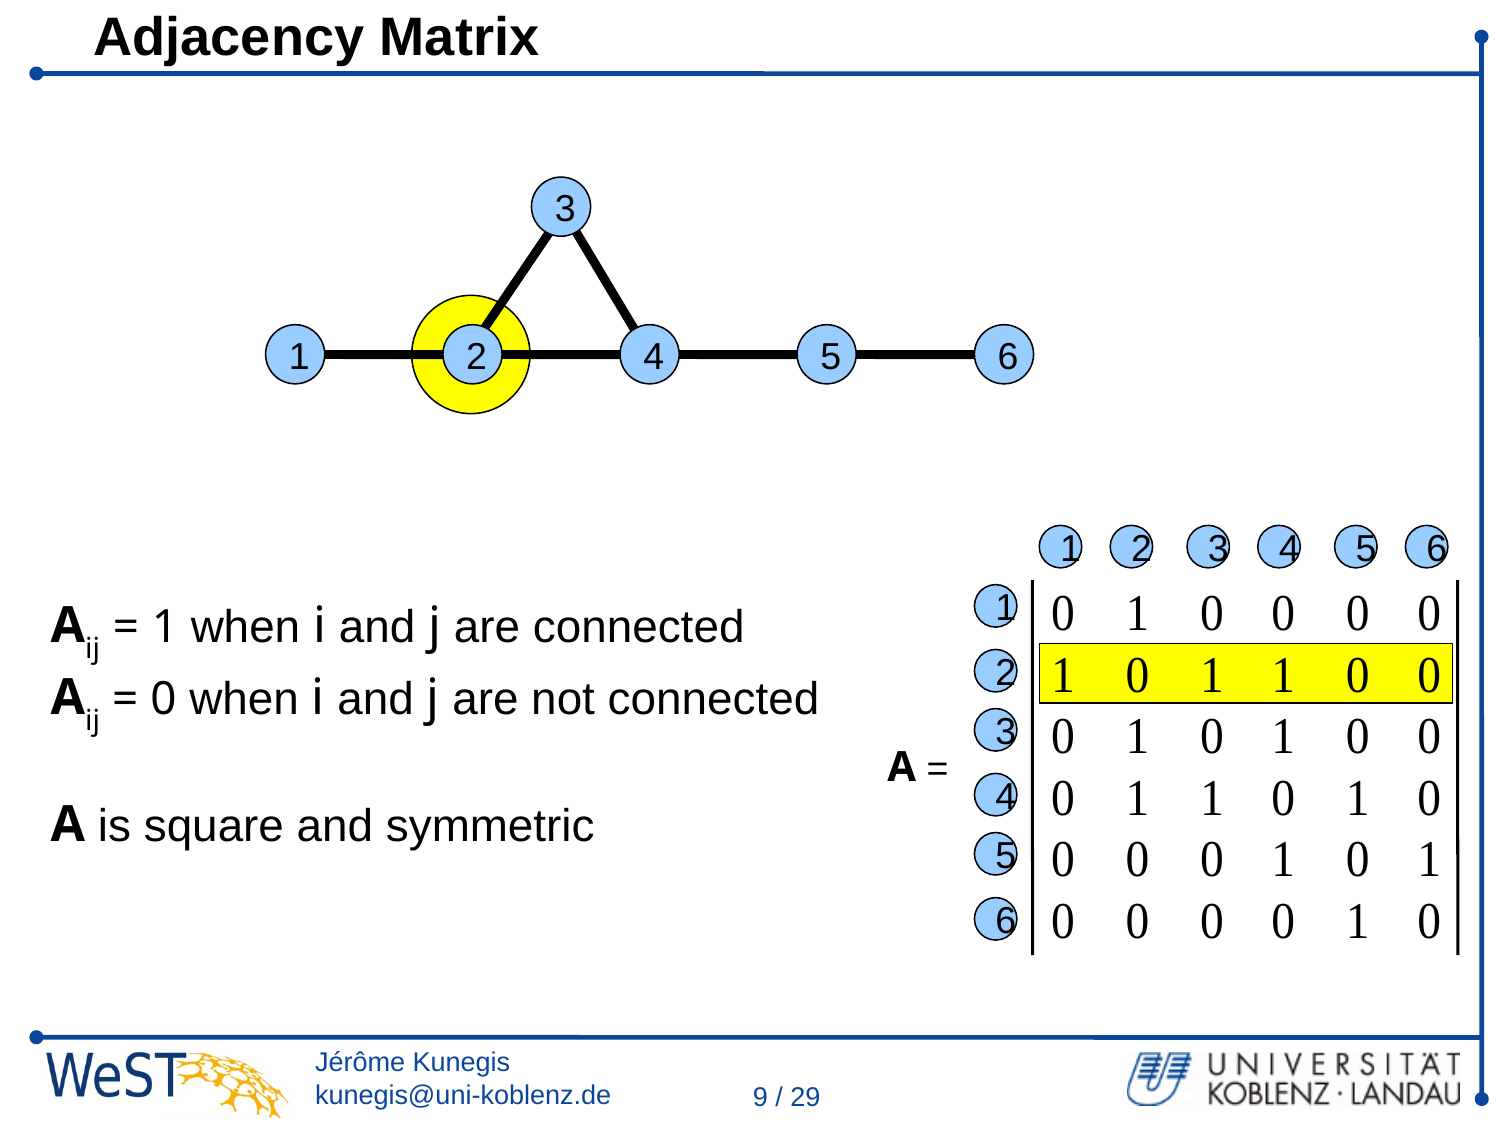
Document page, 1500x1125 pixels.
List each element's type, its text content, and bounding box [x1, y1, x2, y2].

text_box 3 [1187, 525, 1230, 568]
text_box 1 [265, 324, 325, 384]
picture [41, 1046, 302, 1118]
text_box Adjacency Matrix [78, 0, 1418, 74]
text_box 4 [974, 773, 1017, 816]
text_box 1 [1039, 525, 1082, 568]
text_box 4 [620, 324, 680, 384]
text_box 2 [974, 649, 1017, 692]
text_box 6 [974, 897, 1017, 941]
chart [1039, 578, 1465, 952]
picture [1127, 1052, 1460, 1106]
text_box 2 [442, 324, 503, 384]
text_box 5 [797, 324, 857, 384]
text_box 2 [1110, 525, 1153, 568]
text_box 3 [531, 177, 591, 237]
text_box [490, 306, 530, 350]
text_box [411, 295, 497, 350]
text_box 1 [974, 584, 1017, 628]
text_box Aij = 1 when i and j are connected Aij = 0 when i and j are not connected A is square and symmetric [35, 514, 827, 1045]
text_box [412, 359, 530, 414]
text_box 6 [1405, 525, 1448, 568]
text_box 4 [1257, 525, 1301, 568]
text_box A = [872, 732, 962, 793]
text_box 6 [974, 324, 1034, 384]
text_box 5 [974, 832, 1017, 876]
text_box 5 [1334, 525, 1378, 568]
text_box 3 [974, 708, 1017, 752]
